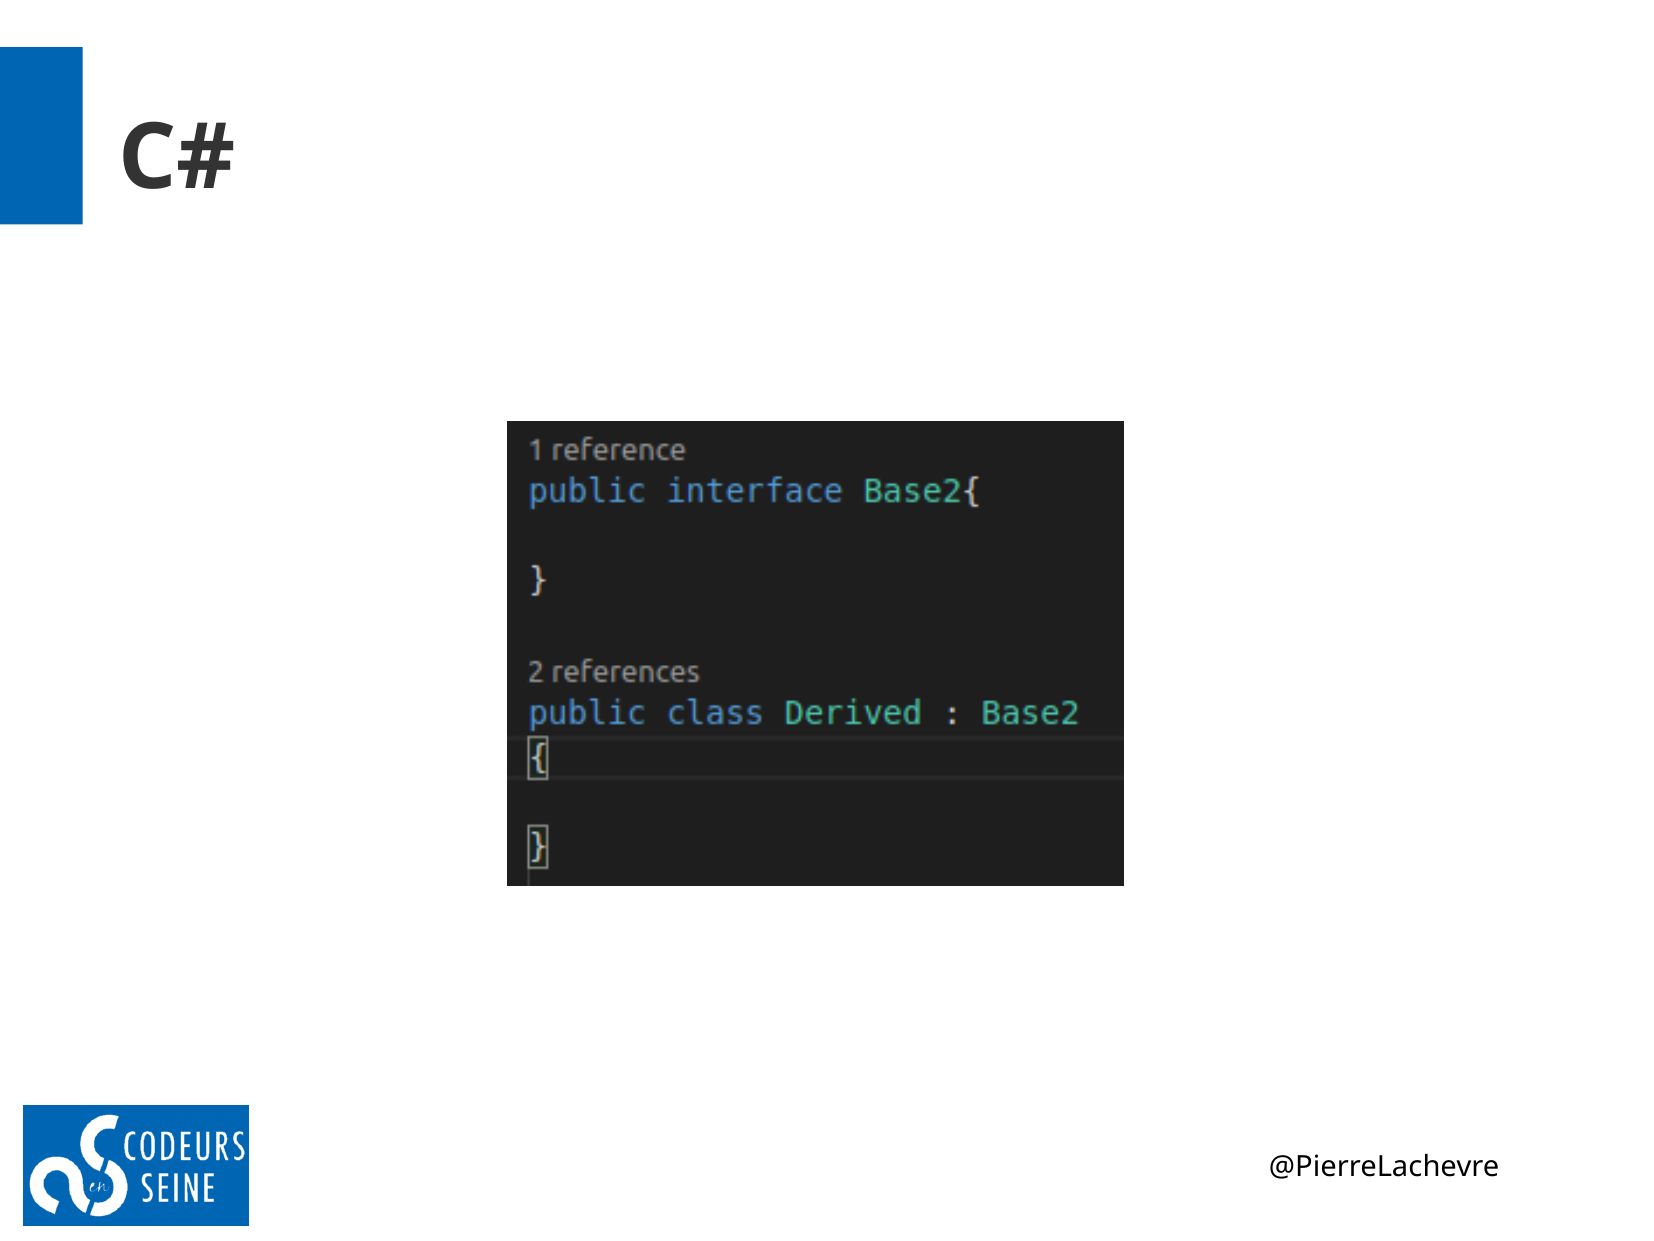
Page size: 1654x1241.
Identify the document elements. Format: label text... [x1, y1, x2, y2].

picture [507, 421, 1124, 886]
title C# [118, 49, 1571, 257]
picture [23, 1105, 249, 1226]
